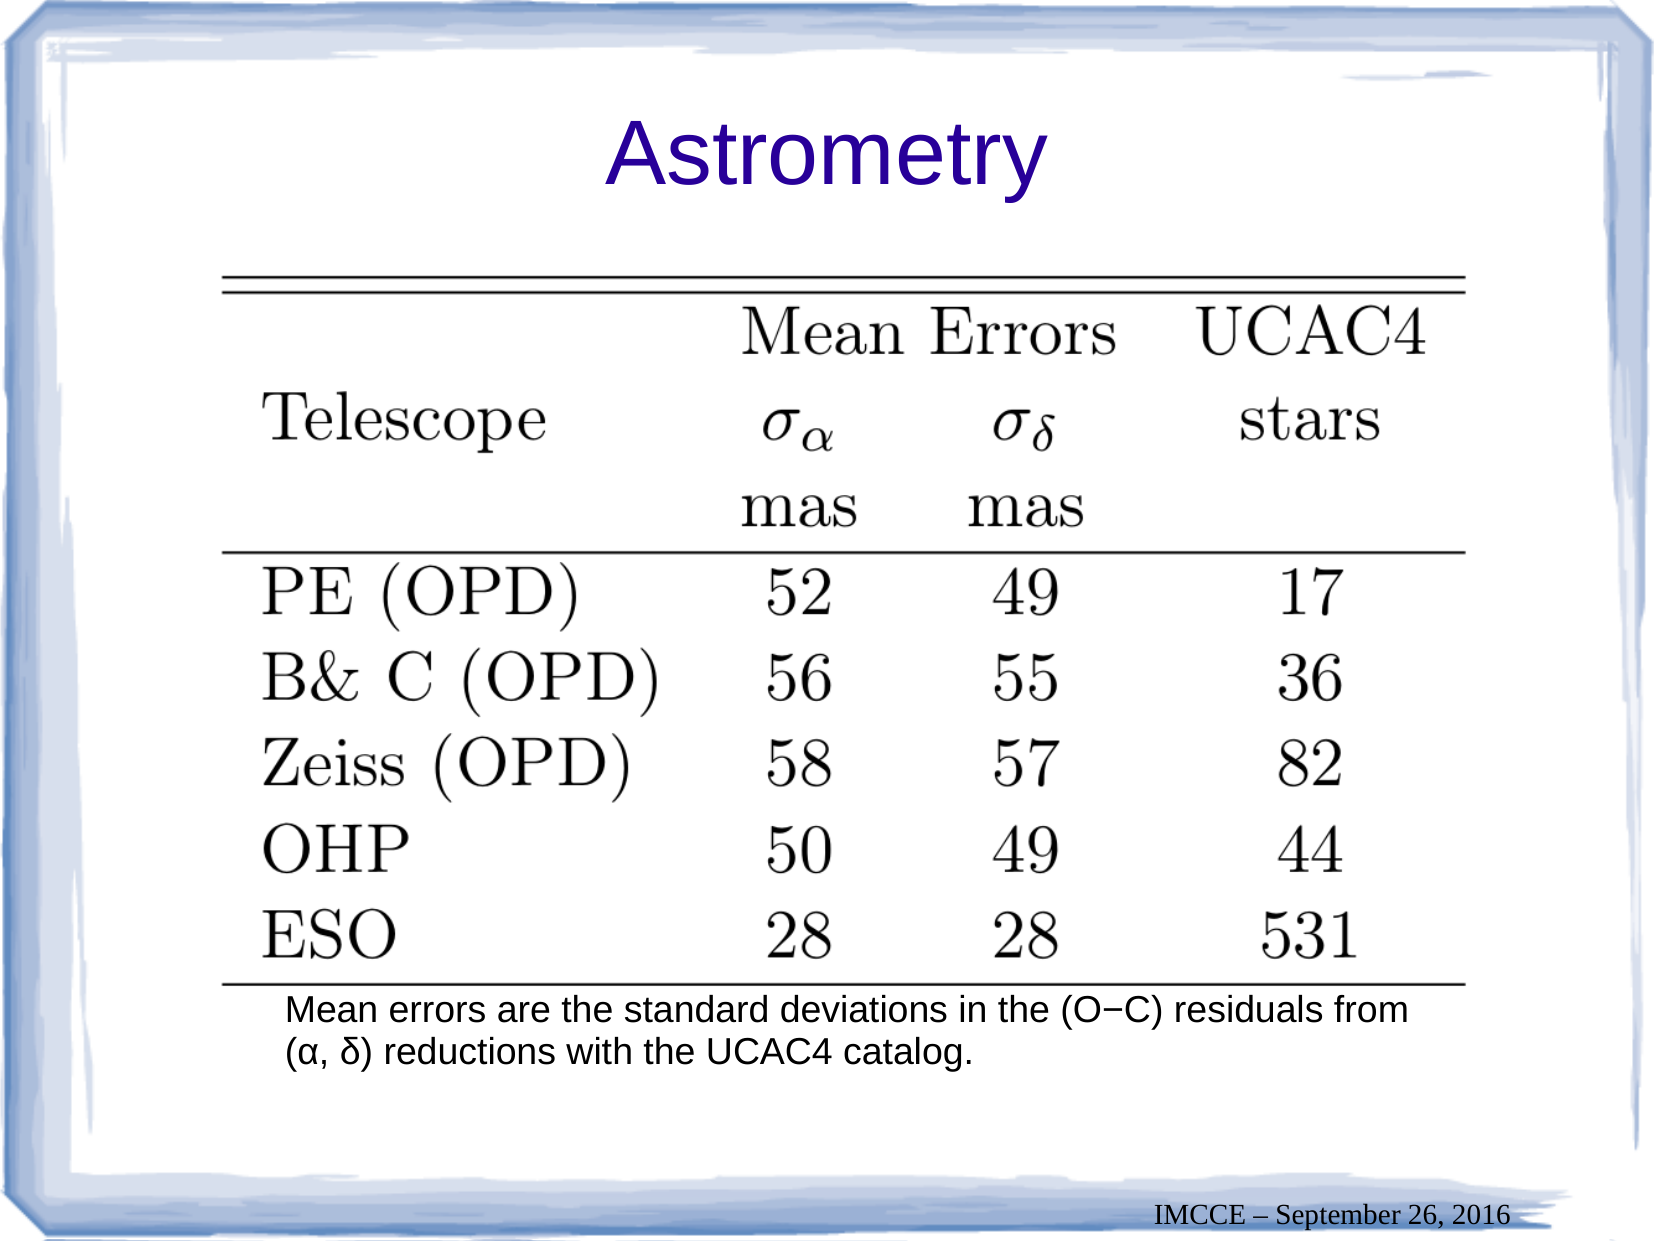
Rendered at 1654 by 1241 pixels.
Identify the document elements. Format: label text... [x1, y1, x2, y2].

text_box Mean errors are the standard deviations in the (O−C) residuals from (α, δ) reductions with the UCAC4 catalog. [270, 991, 1463, 1081]
picture [0, 0, 1654, 1241]
title Astrometry [82, 49, 1571, 257]
